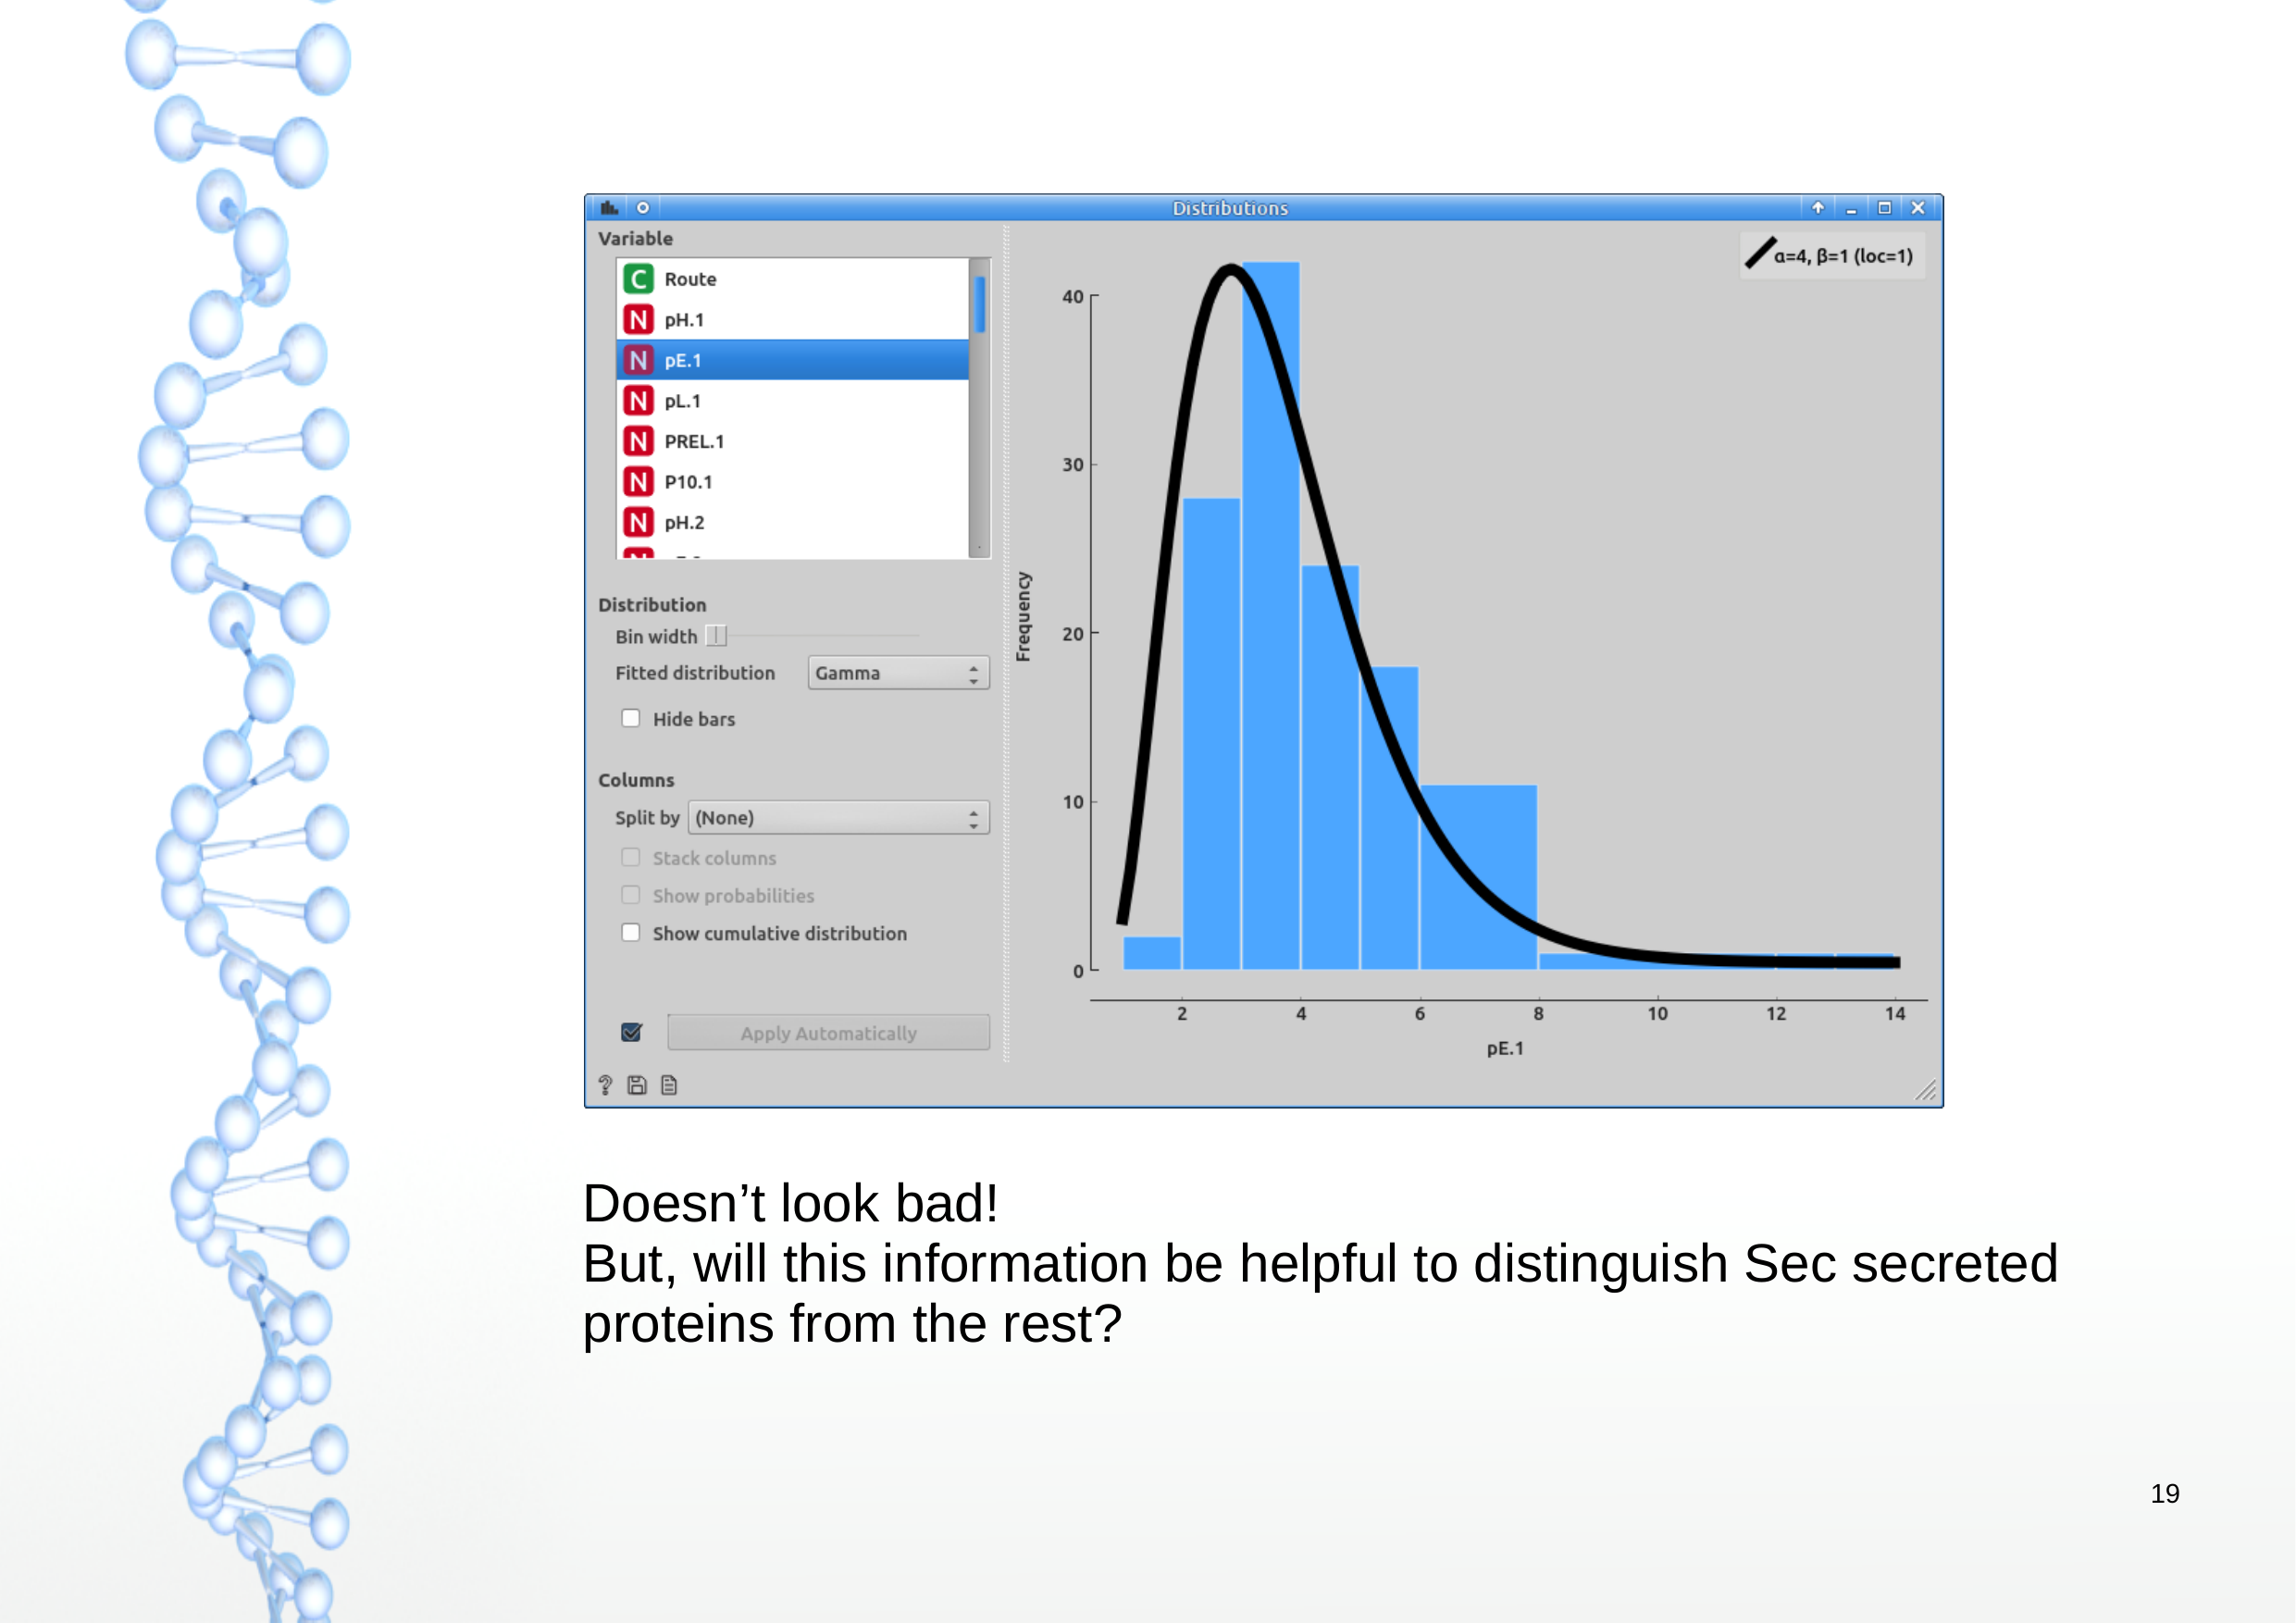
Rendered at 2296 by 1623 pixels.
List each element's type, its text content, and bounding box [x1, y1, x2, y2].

text_box Doesn’t look bad! But, will this information be helpful to distinguish Sec secreted proteins from the rest? [569, 1166, 2097, 1360]
picture [0, 0, 2296, 1623]
